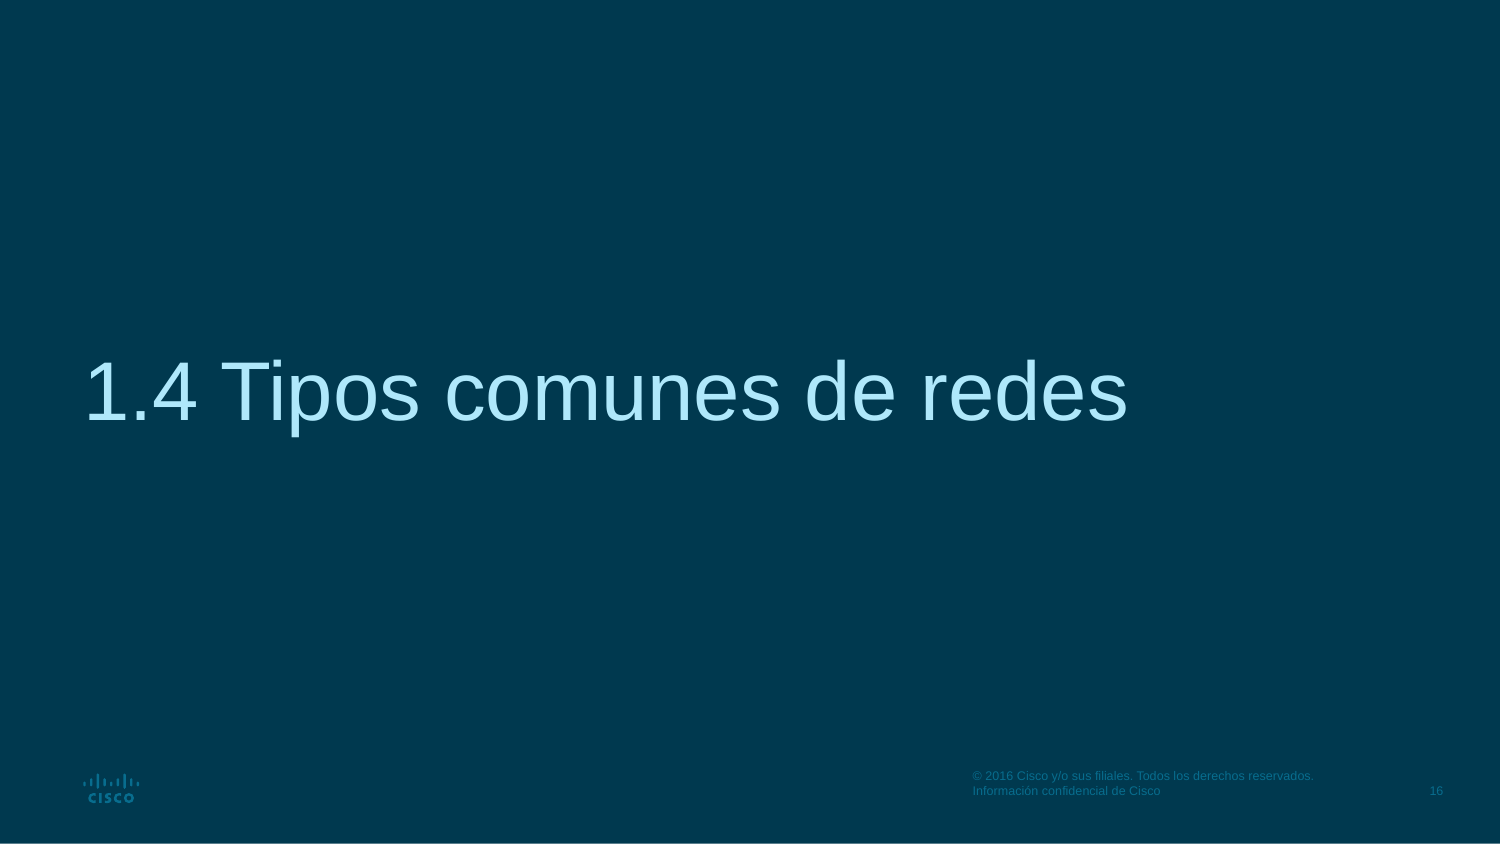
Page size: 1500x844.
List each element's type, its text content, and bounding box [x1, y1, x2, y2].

title 1.4 Tipos comunes de redes [68, 150, 1419, 446]
